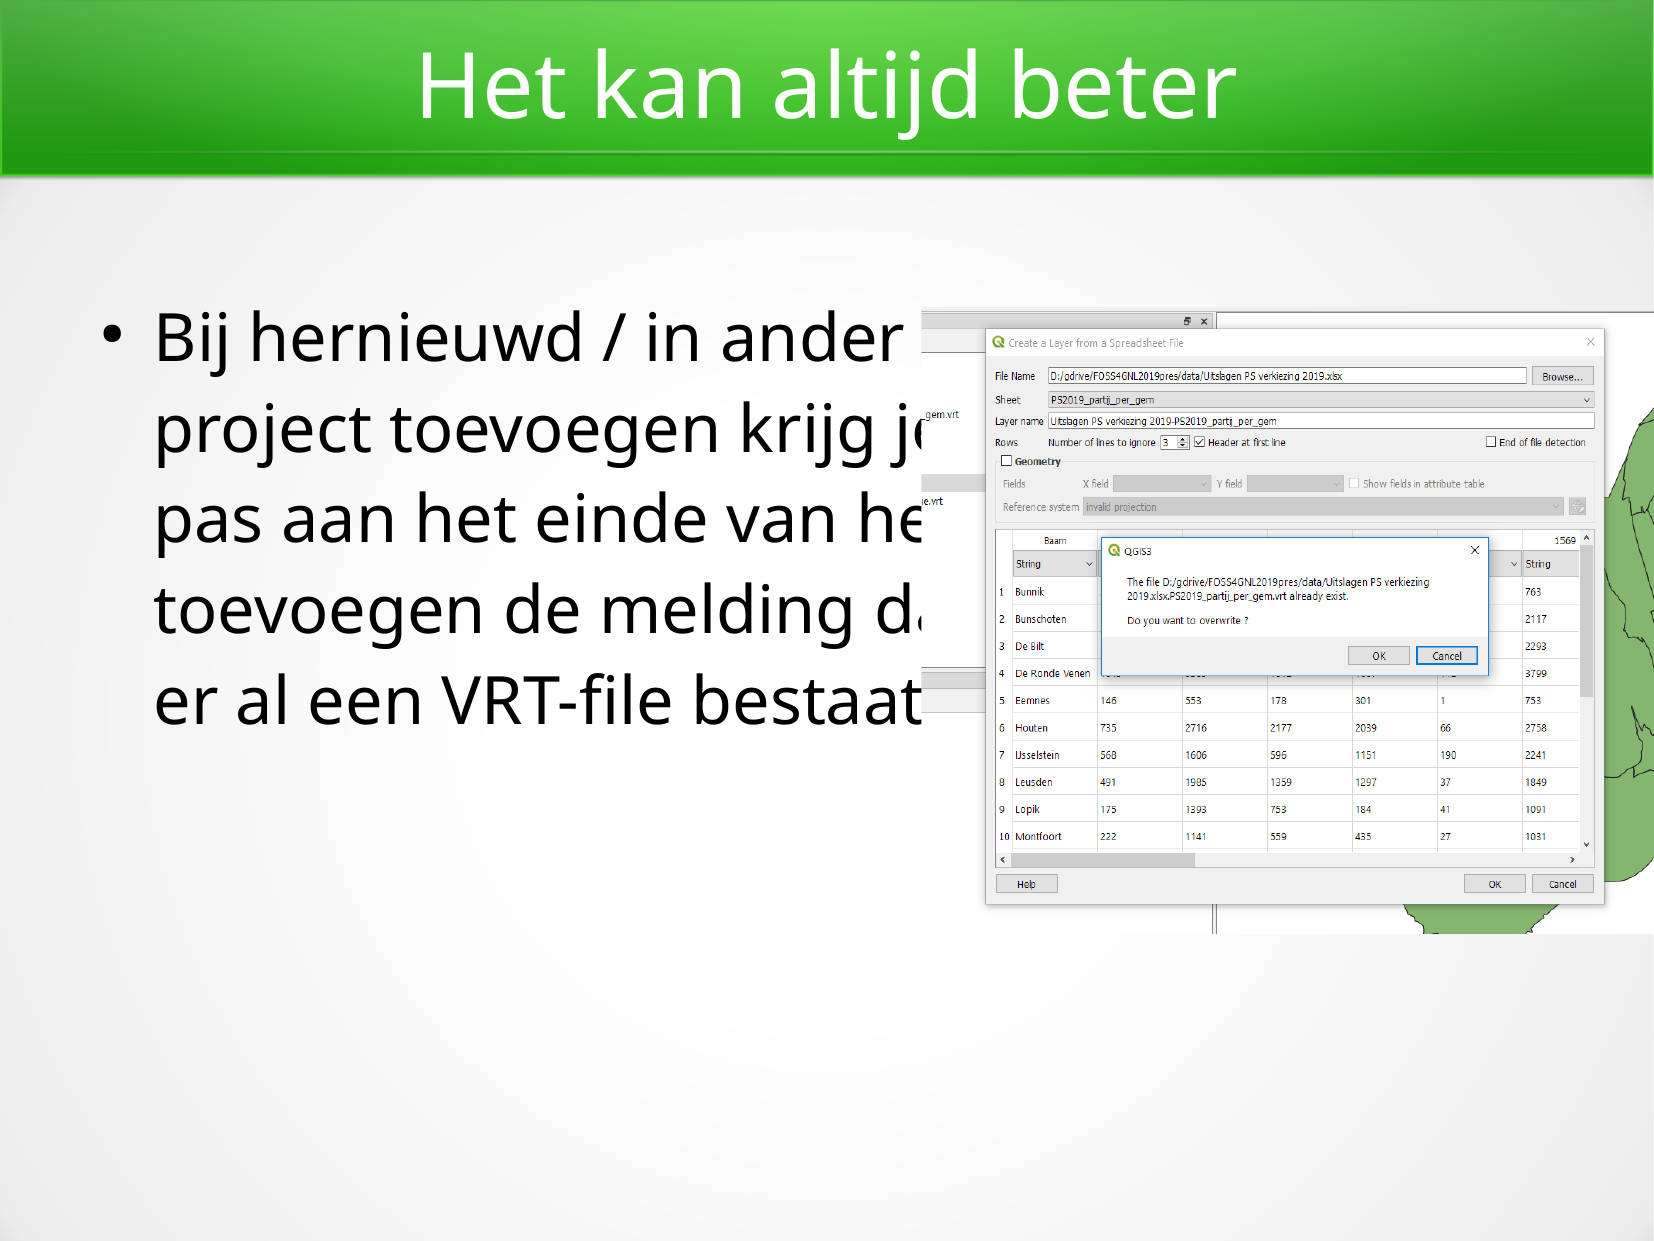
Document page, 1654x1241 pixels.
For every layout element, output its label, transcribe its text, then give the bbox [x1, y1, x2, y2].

picture [0, 0, 1654, 1241]
title Het kan altijd beter [82, 11, 1571, 154]
list Bij hernieuwd / in ander project toevoegen krijg je pas aan het einde van het toevoegen de melding dat er al een VRT-file bestaat [82, 290, 1571, 1010]
